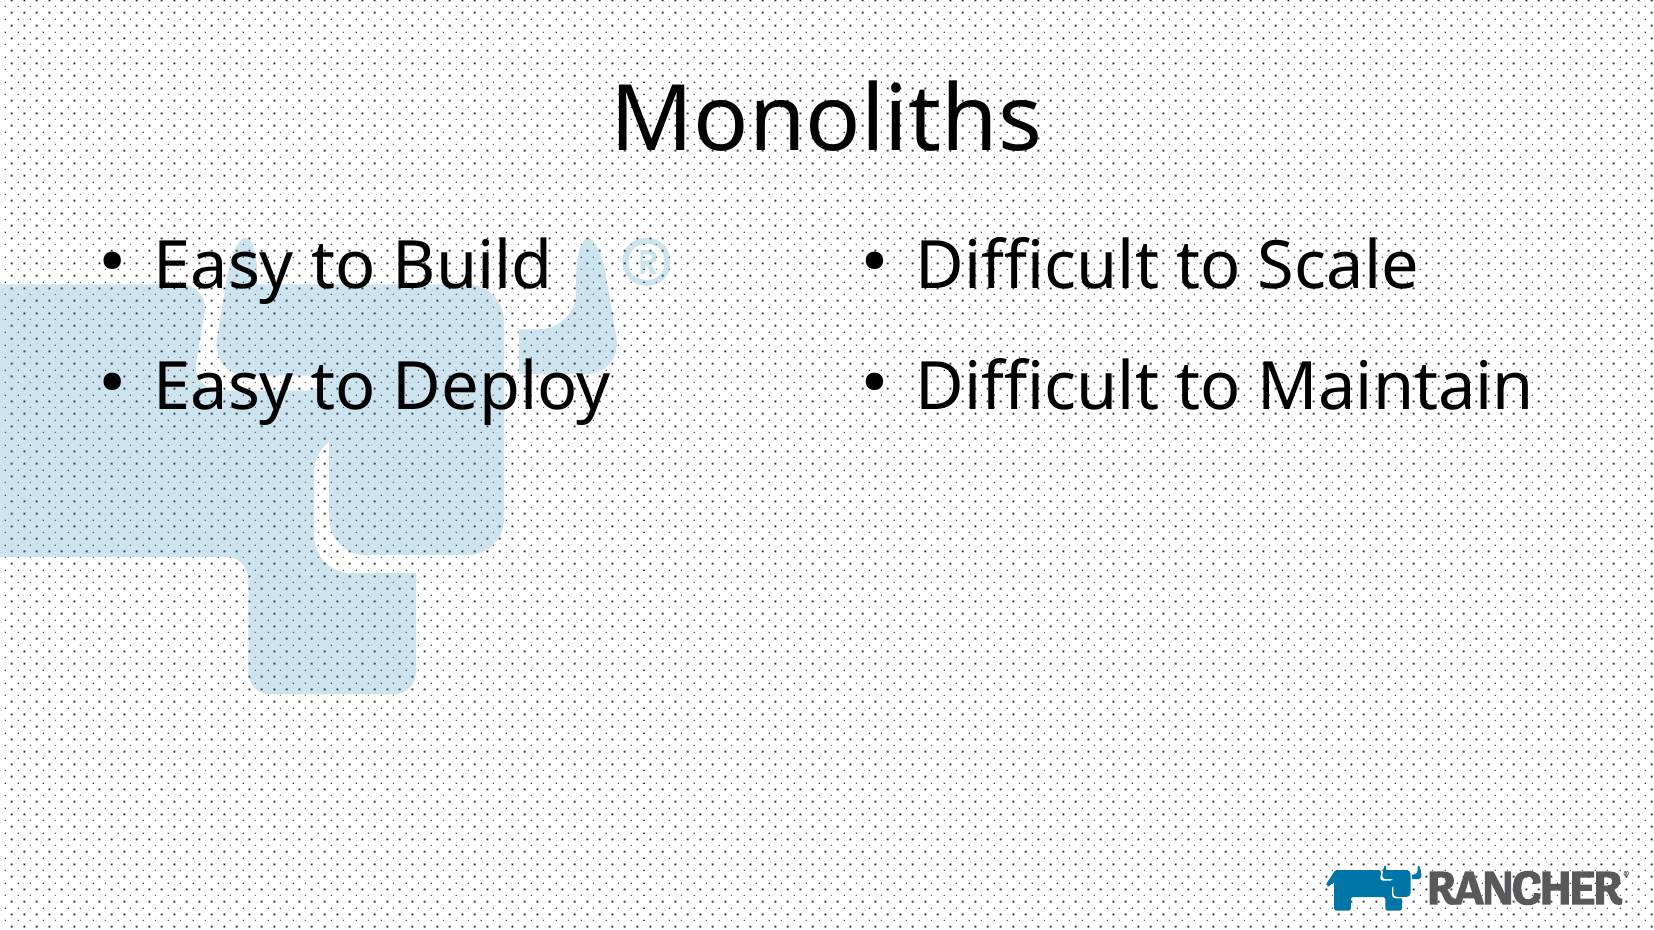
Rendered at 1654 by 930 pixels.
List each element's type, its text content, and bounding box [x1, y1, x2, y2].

picture [0, 0, 1654, 930]
list Easy to Build Easy to Deploy [82, 217, 809, 757]
list Difficult to Scale Difficult to Maintain [844, 217, 1571, 757]
title Monoliths [82, 37, 1571, 193]
